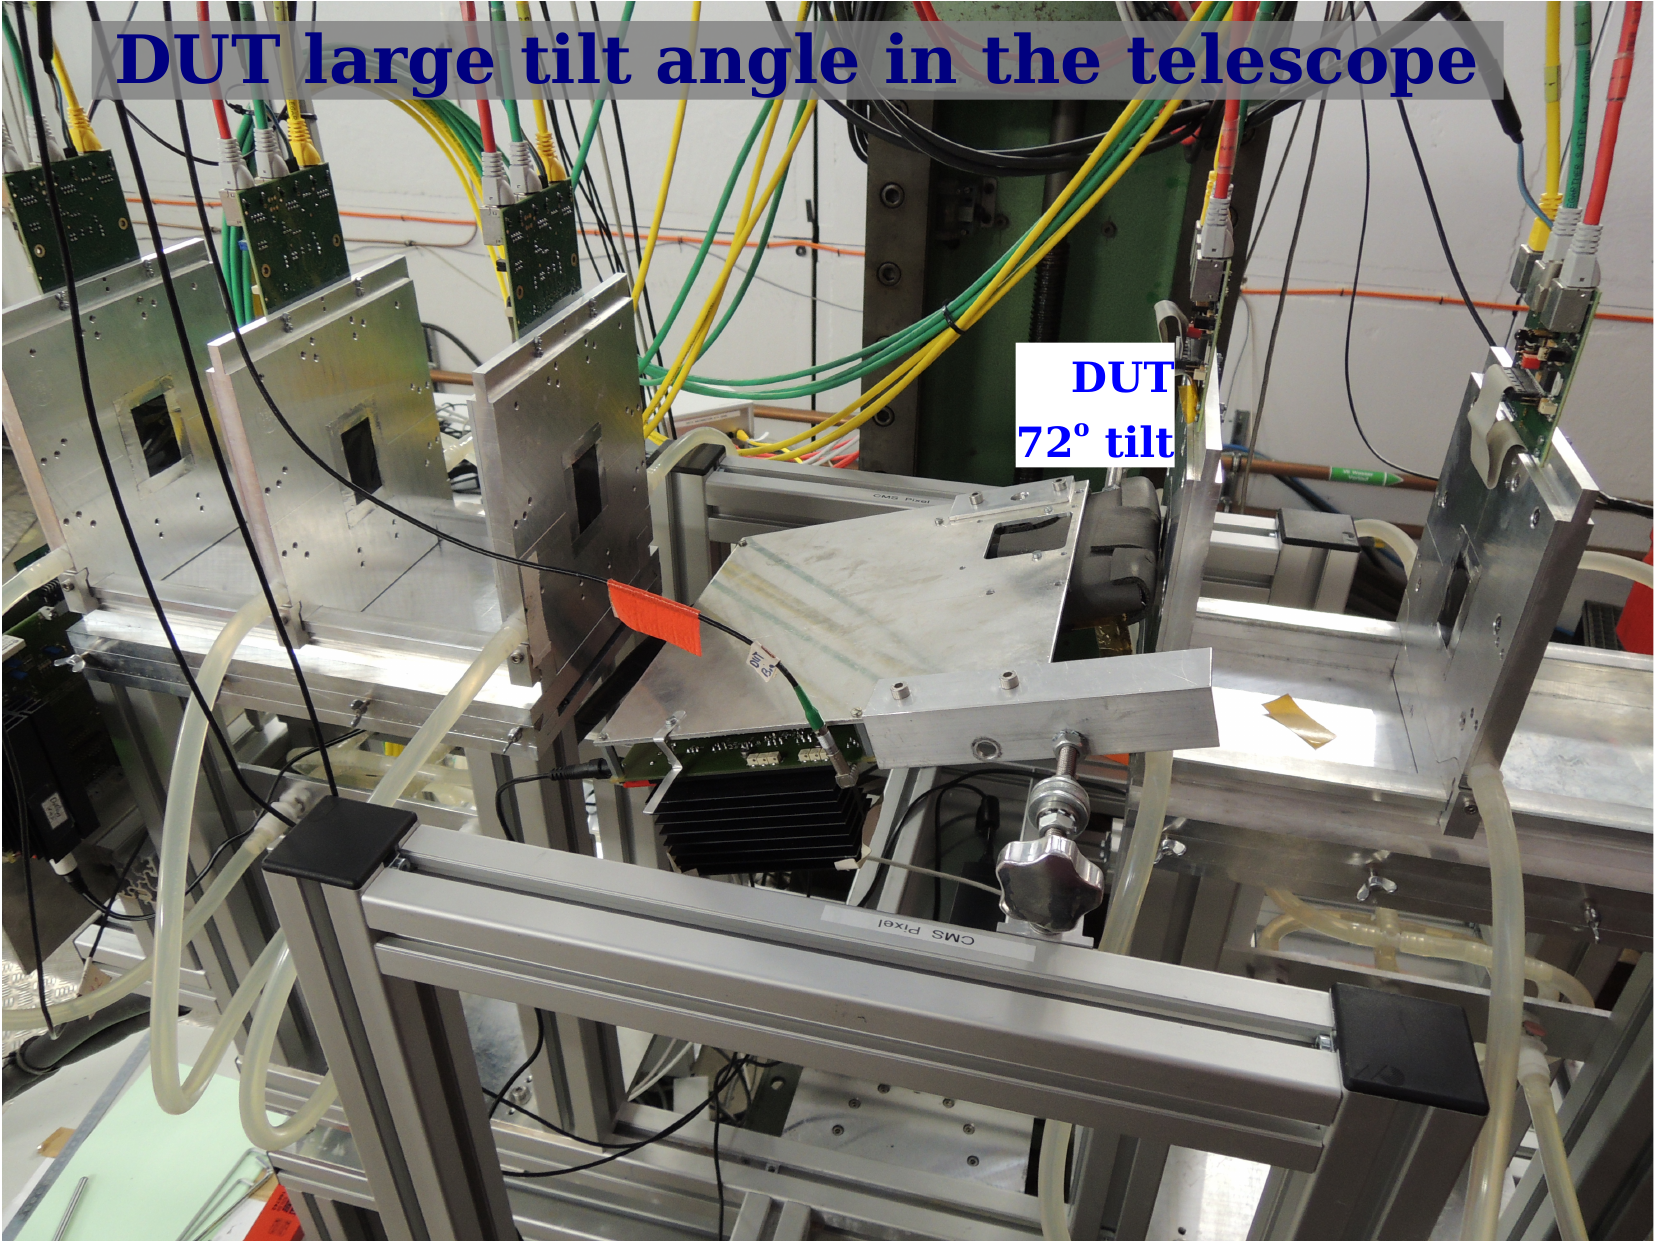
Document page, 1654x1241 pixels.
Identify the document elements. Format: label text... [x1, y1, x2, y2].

text_box DUT 72o tilt [1015, 342, 1175, 457]
picture [2, 1, 1654, 1241]
title DUT large tilt angle in the telescope [91, 21, 1504, 100]
